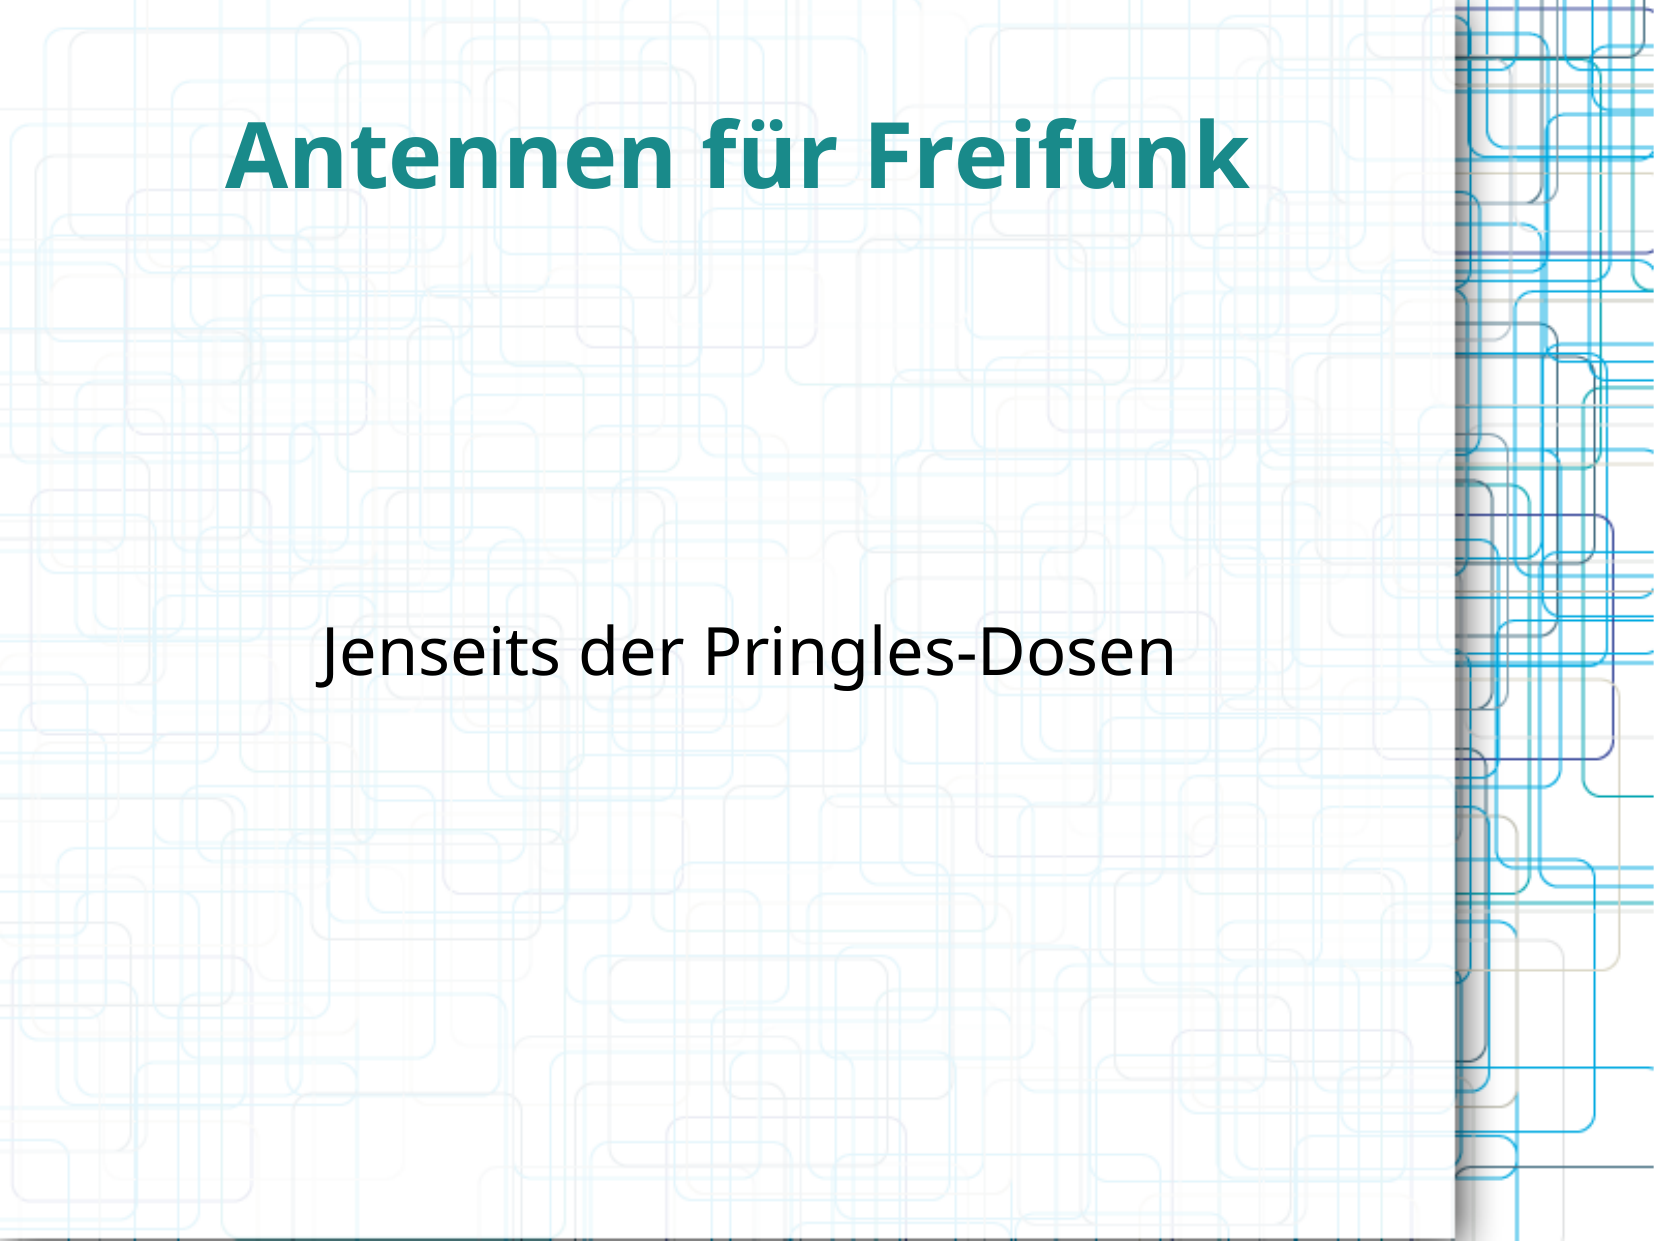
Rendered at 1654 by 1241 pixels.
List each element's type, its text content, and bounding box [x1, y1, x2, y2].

title Antennen für Freifunk [59, 49, 1418, 257]
picture [0, 0, 1654, 1241]
subtitle Jenseits der Pringles-Dosen [82, 290, 1418, 1010]
